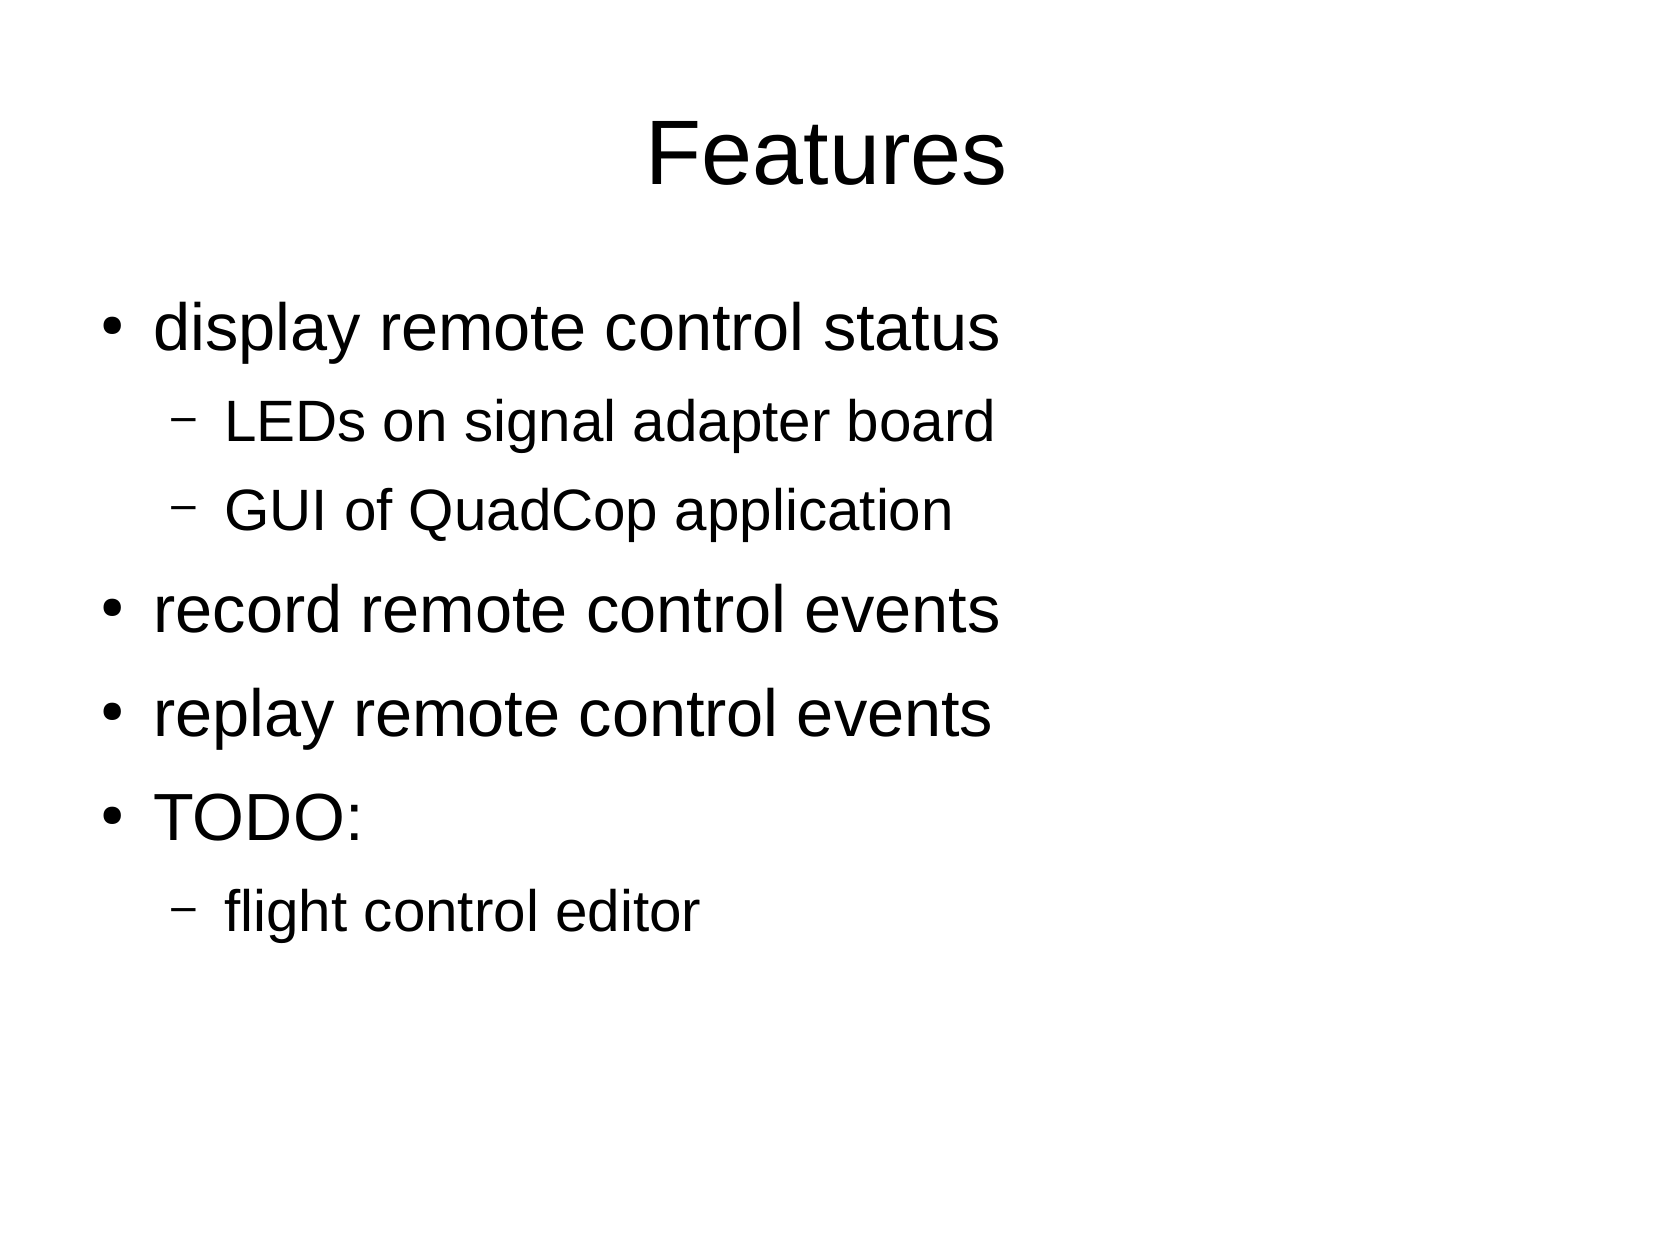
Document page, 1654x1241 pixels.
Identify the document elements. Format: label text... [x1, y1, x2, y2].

list display remote control status LEDs on signal adapter board GUI of QuadCop application record remote control events replay remote control events TODO: flight control editor [82, 290, 1571, 1010]
title Features [82, 49, 1571, 257]
